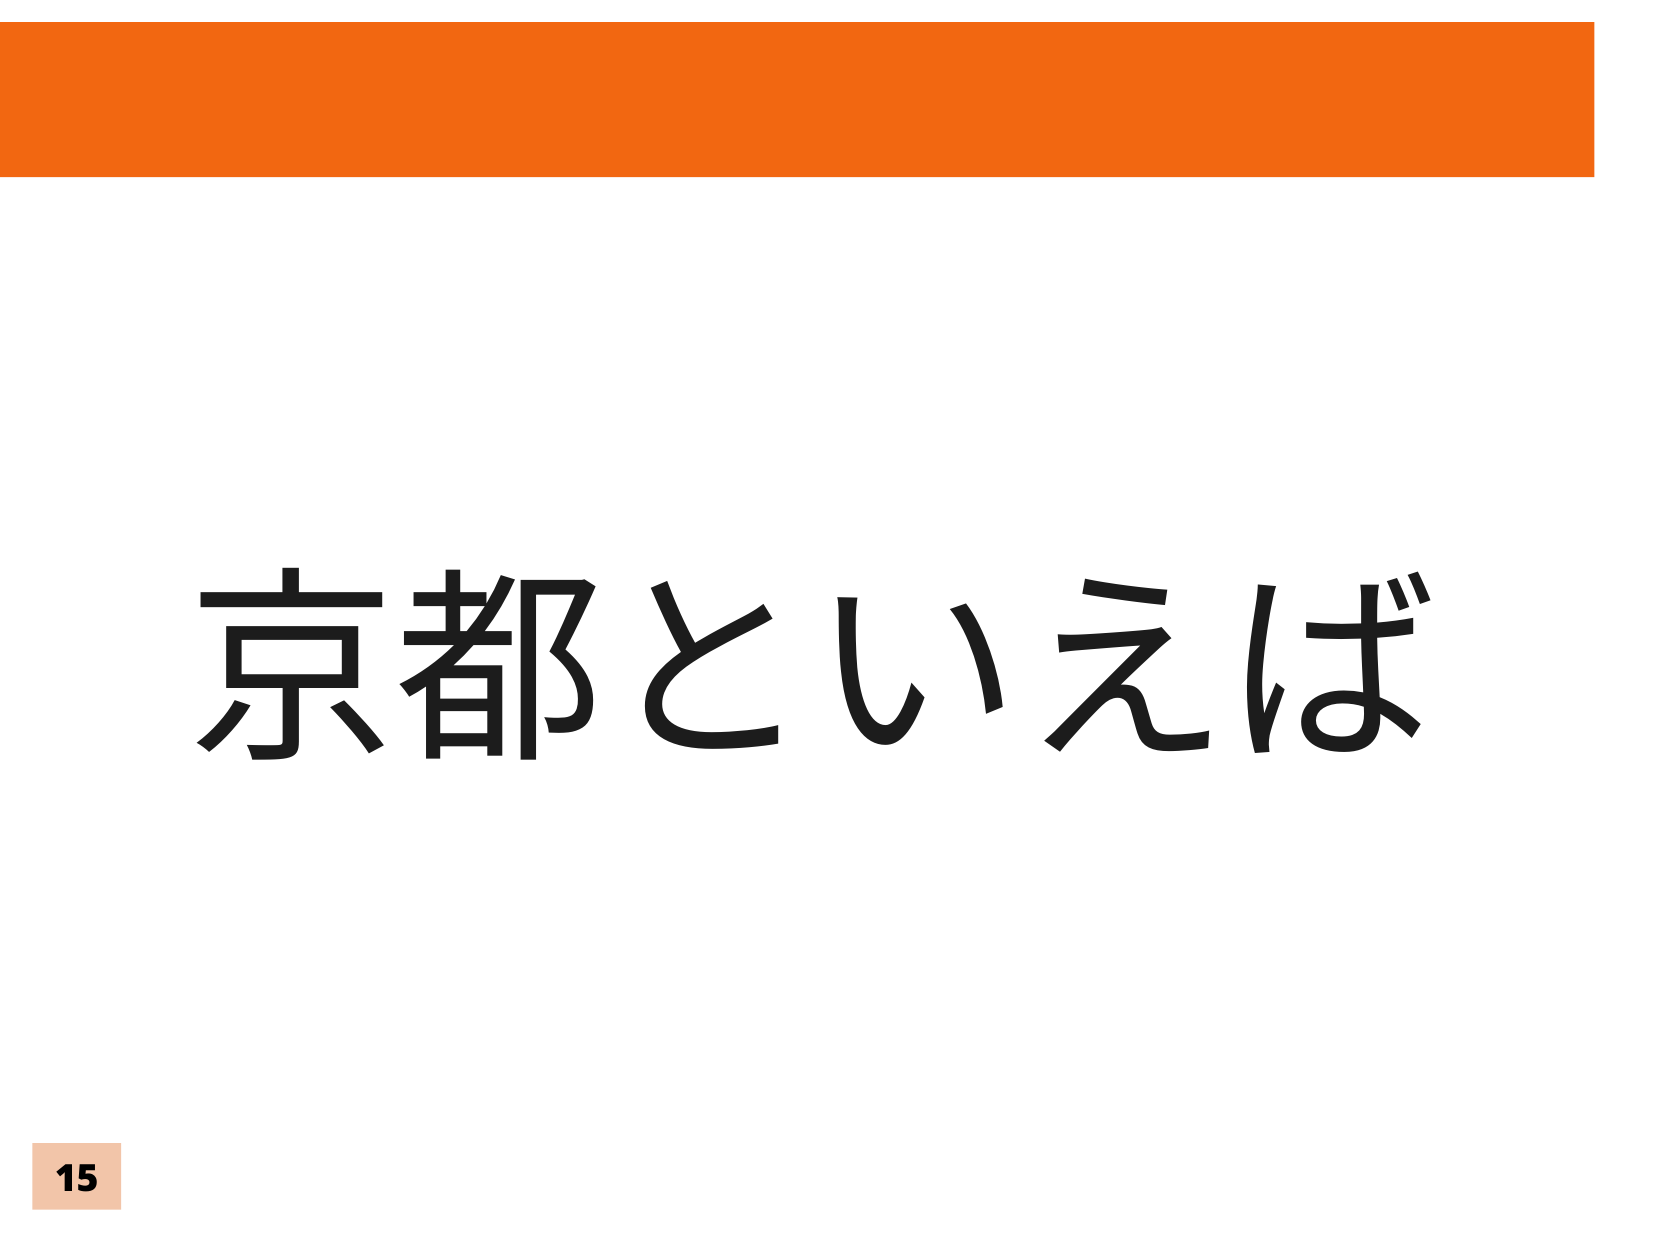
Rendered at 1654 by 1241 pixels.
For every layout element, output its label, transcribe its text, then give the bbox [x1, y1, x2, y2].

list 京都といえば [59, 201, 1565, 1105]
